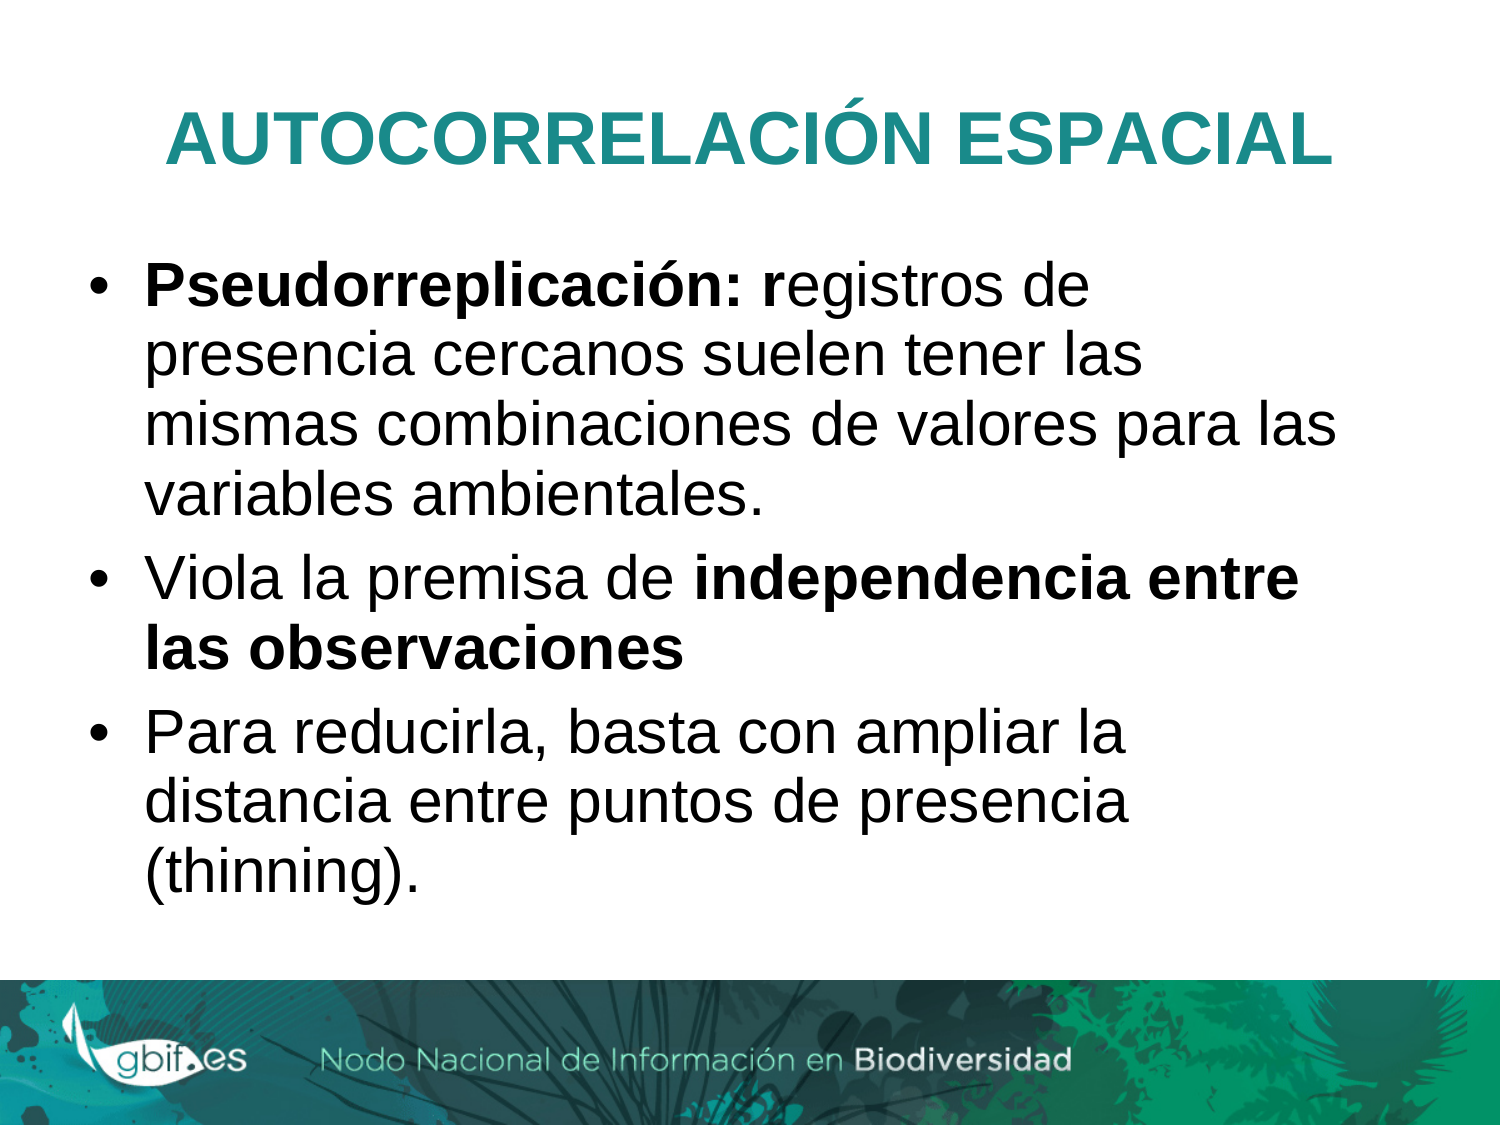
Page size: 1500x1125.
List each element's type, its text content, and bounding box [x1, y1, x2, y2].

list Pseudorreplicación: registros de presencia cercanos suelen tener las mismas combinaciones de valores para las variables ambientales. Viola la premisa de independencia entre las observaciones Para reducirla, basta con ampliar la distancia entre puntos de presencia (thinning). [73, 241, 1388, 955]
title AUTOCORRELACIÓN ESPACIAL [112, 68, 1388, 209]
picture [0, 980, 1500, 1125]
